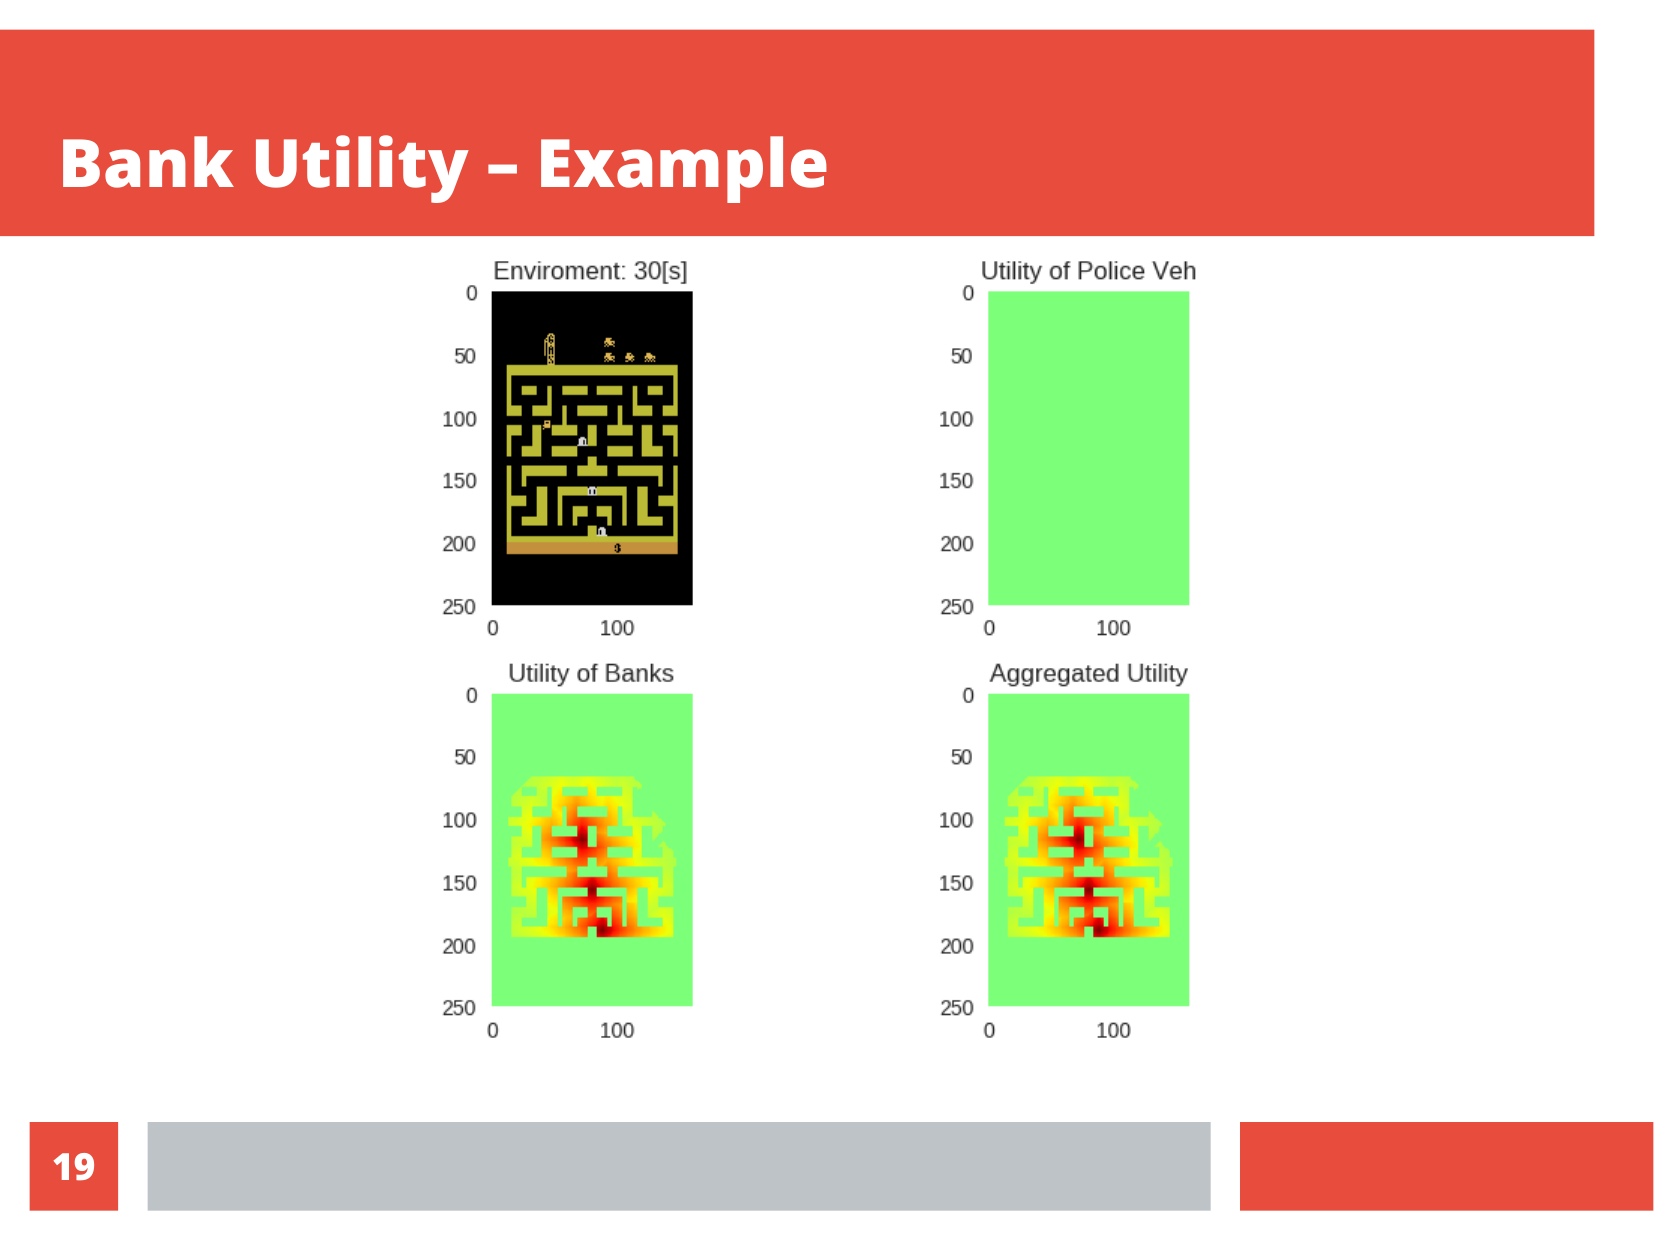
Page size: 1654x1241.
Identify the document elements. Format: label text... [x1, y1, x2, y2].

picture [240, 239, 1440, 1065]
title Bank Utility – Example [59, 59, 1595, 207]
